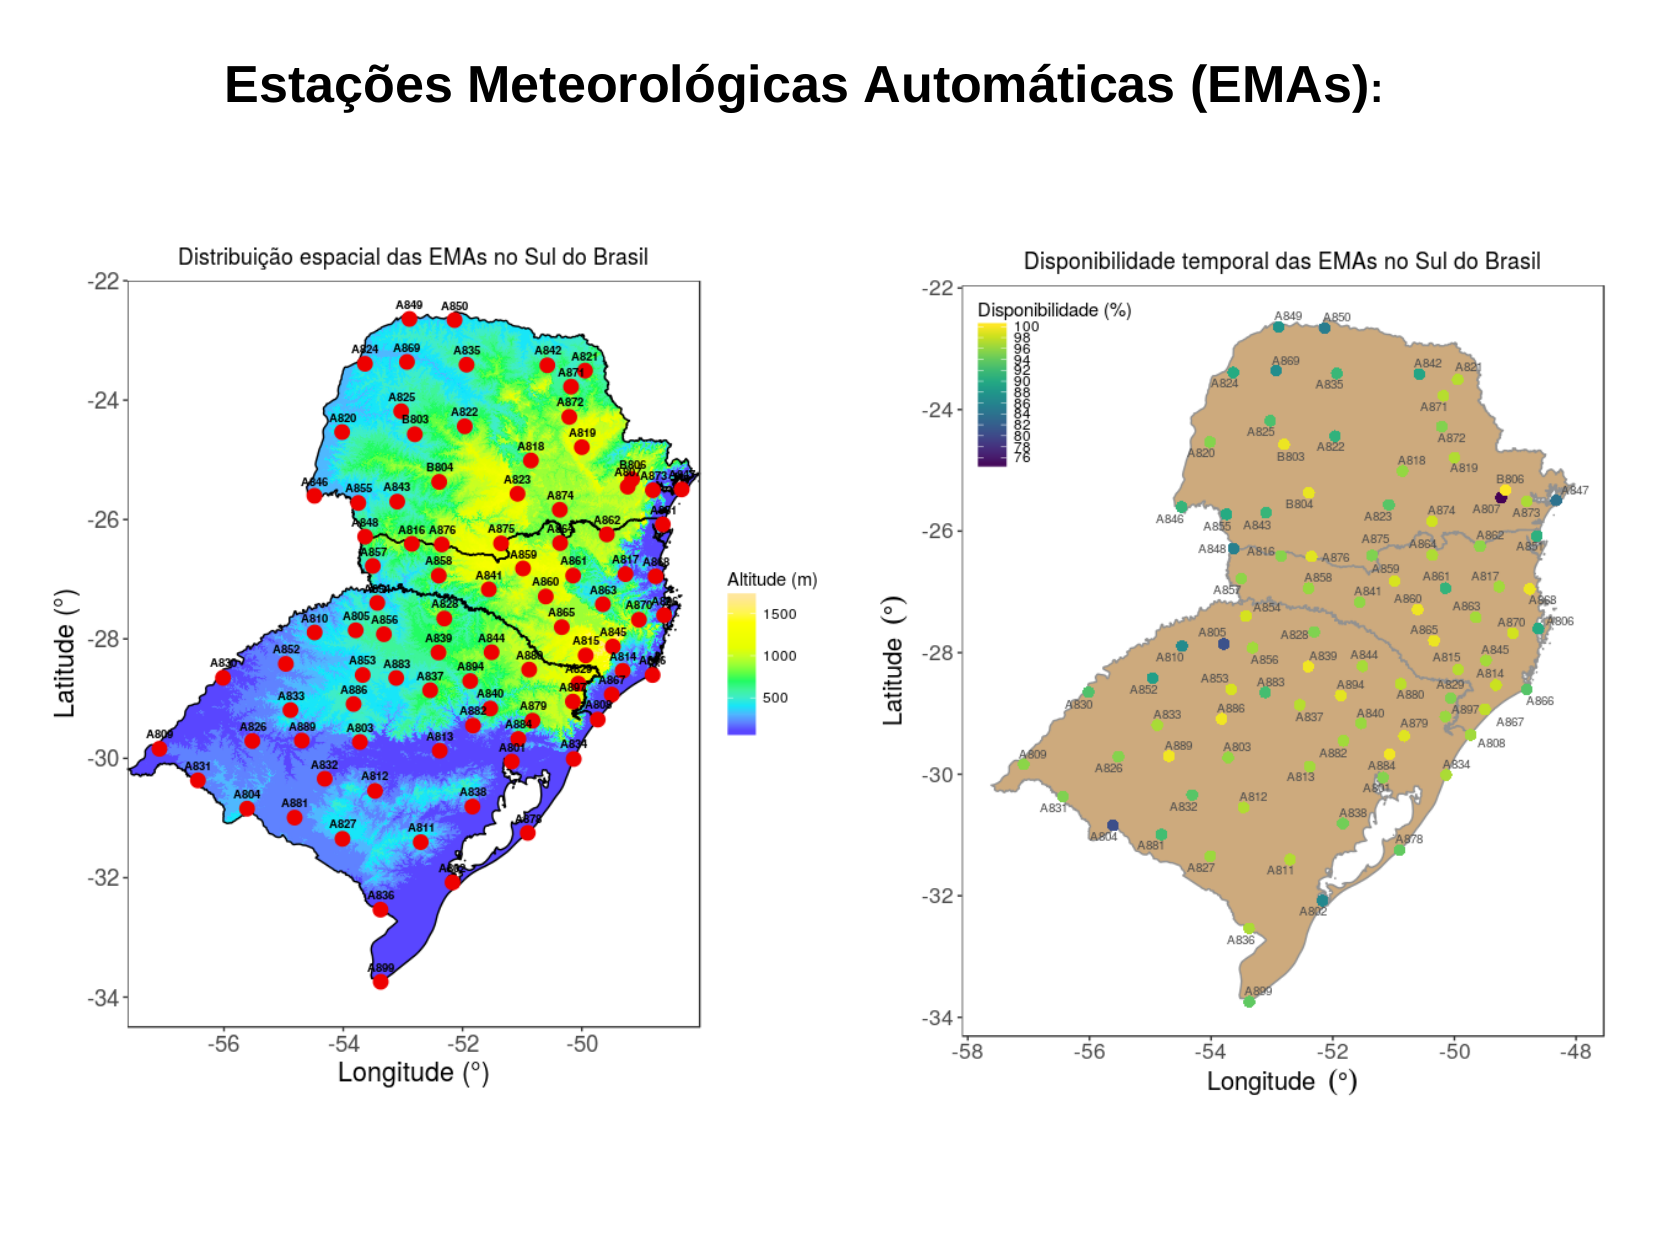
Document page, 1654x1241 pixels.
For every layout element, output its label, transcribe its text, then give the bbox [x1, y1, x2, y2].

picture [870, 243, 1636, 1111]
picture [34, 240, 826, 1096]
text_box Estações Meteorológicas Automáticas (EMAs): [134, 48, 1515, 151]
